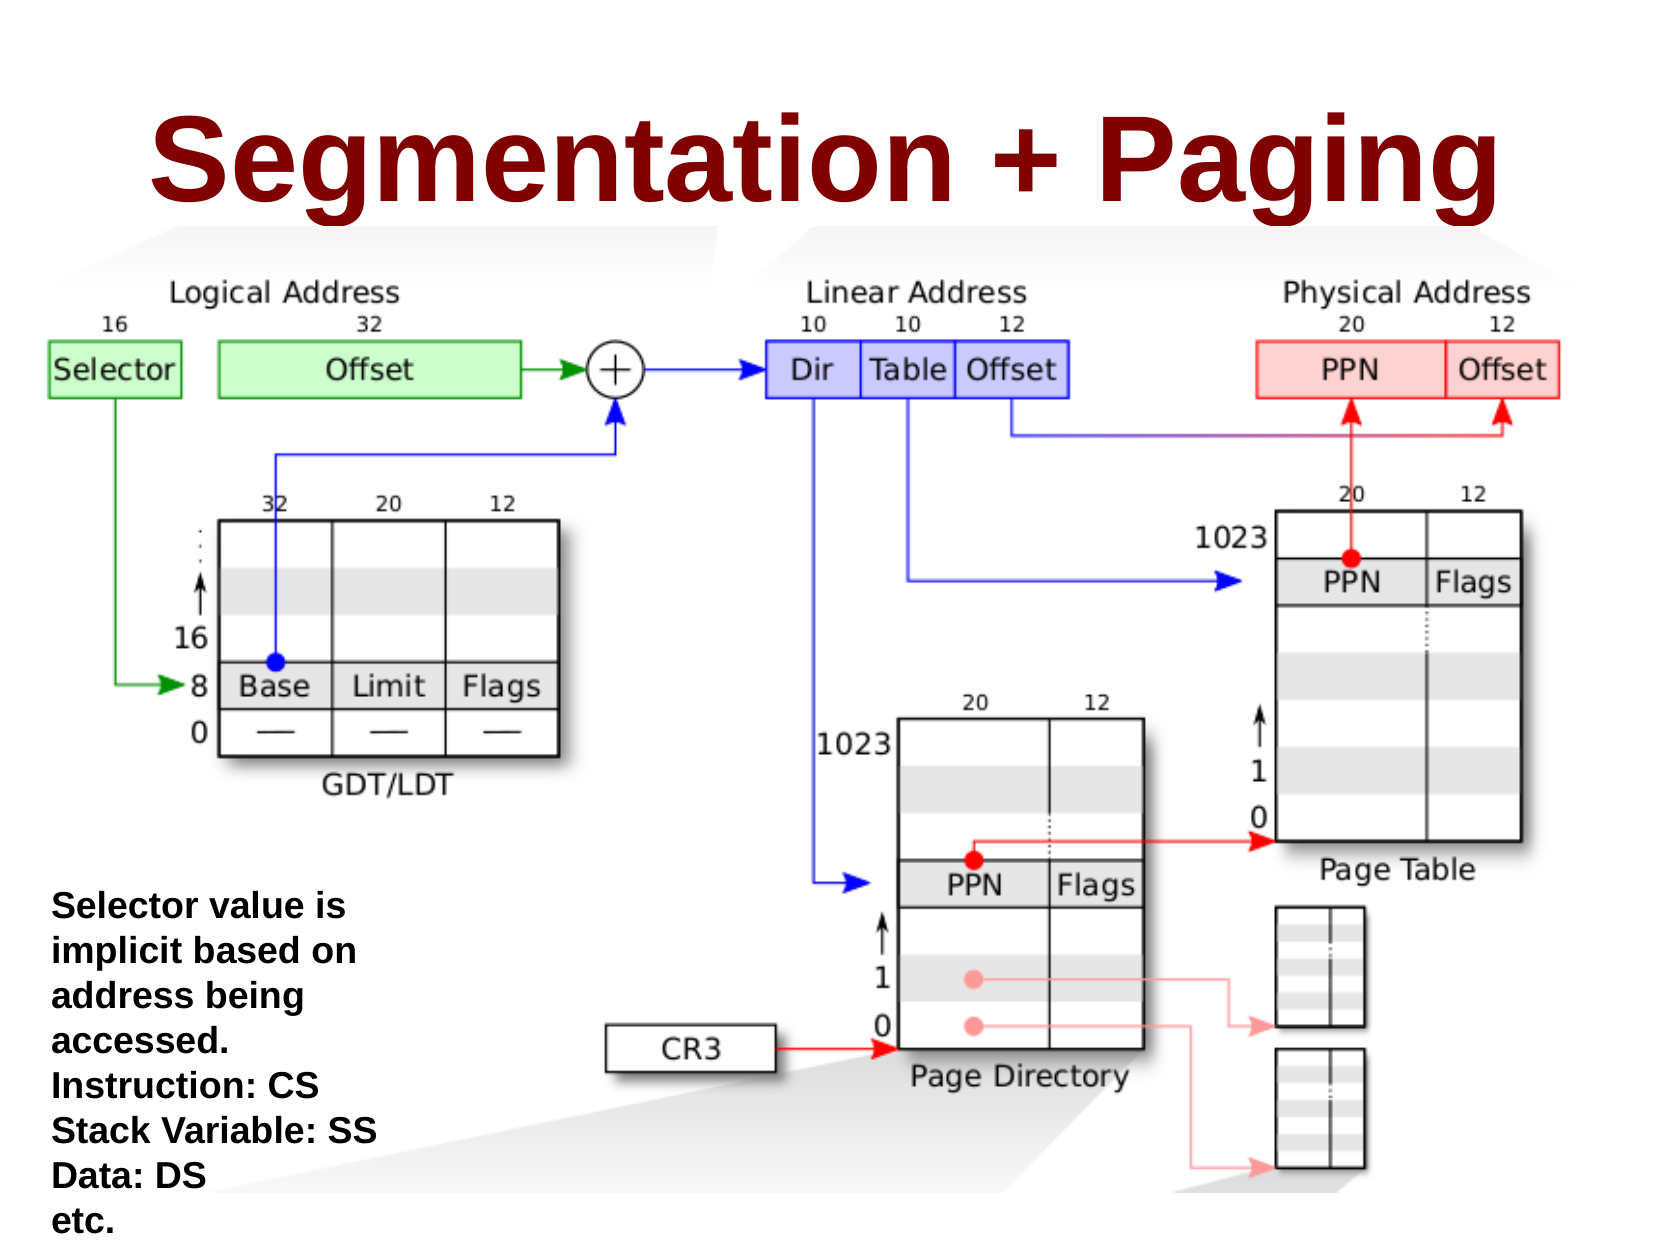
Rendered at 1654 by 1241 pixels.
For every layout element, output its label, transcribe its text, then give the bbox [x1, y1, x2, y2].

text_box Selector value is implicit based on address being accessed. Instruction: CS Stack Variable: SS Data: DS etc. [36, 874, 461, 1225]
title Segmentation + Paging [82, 49, 1571, 226]
picture [36, 226, 1607, 1193]
